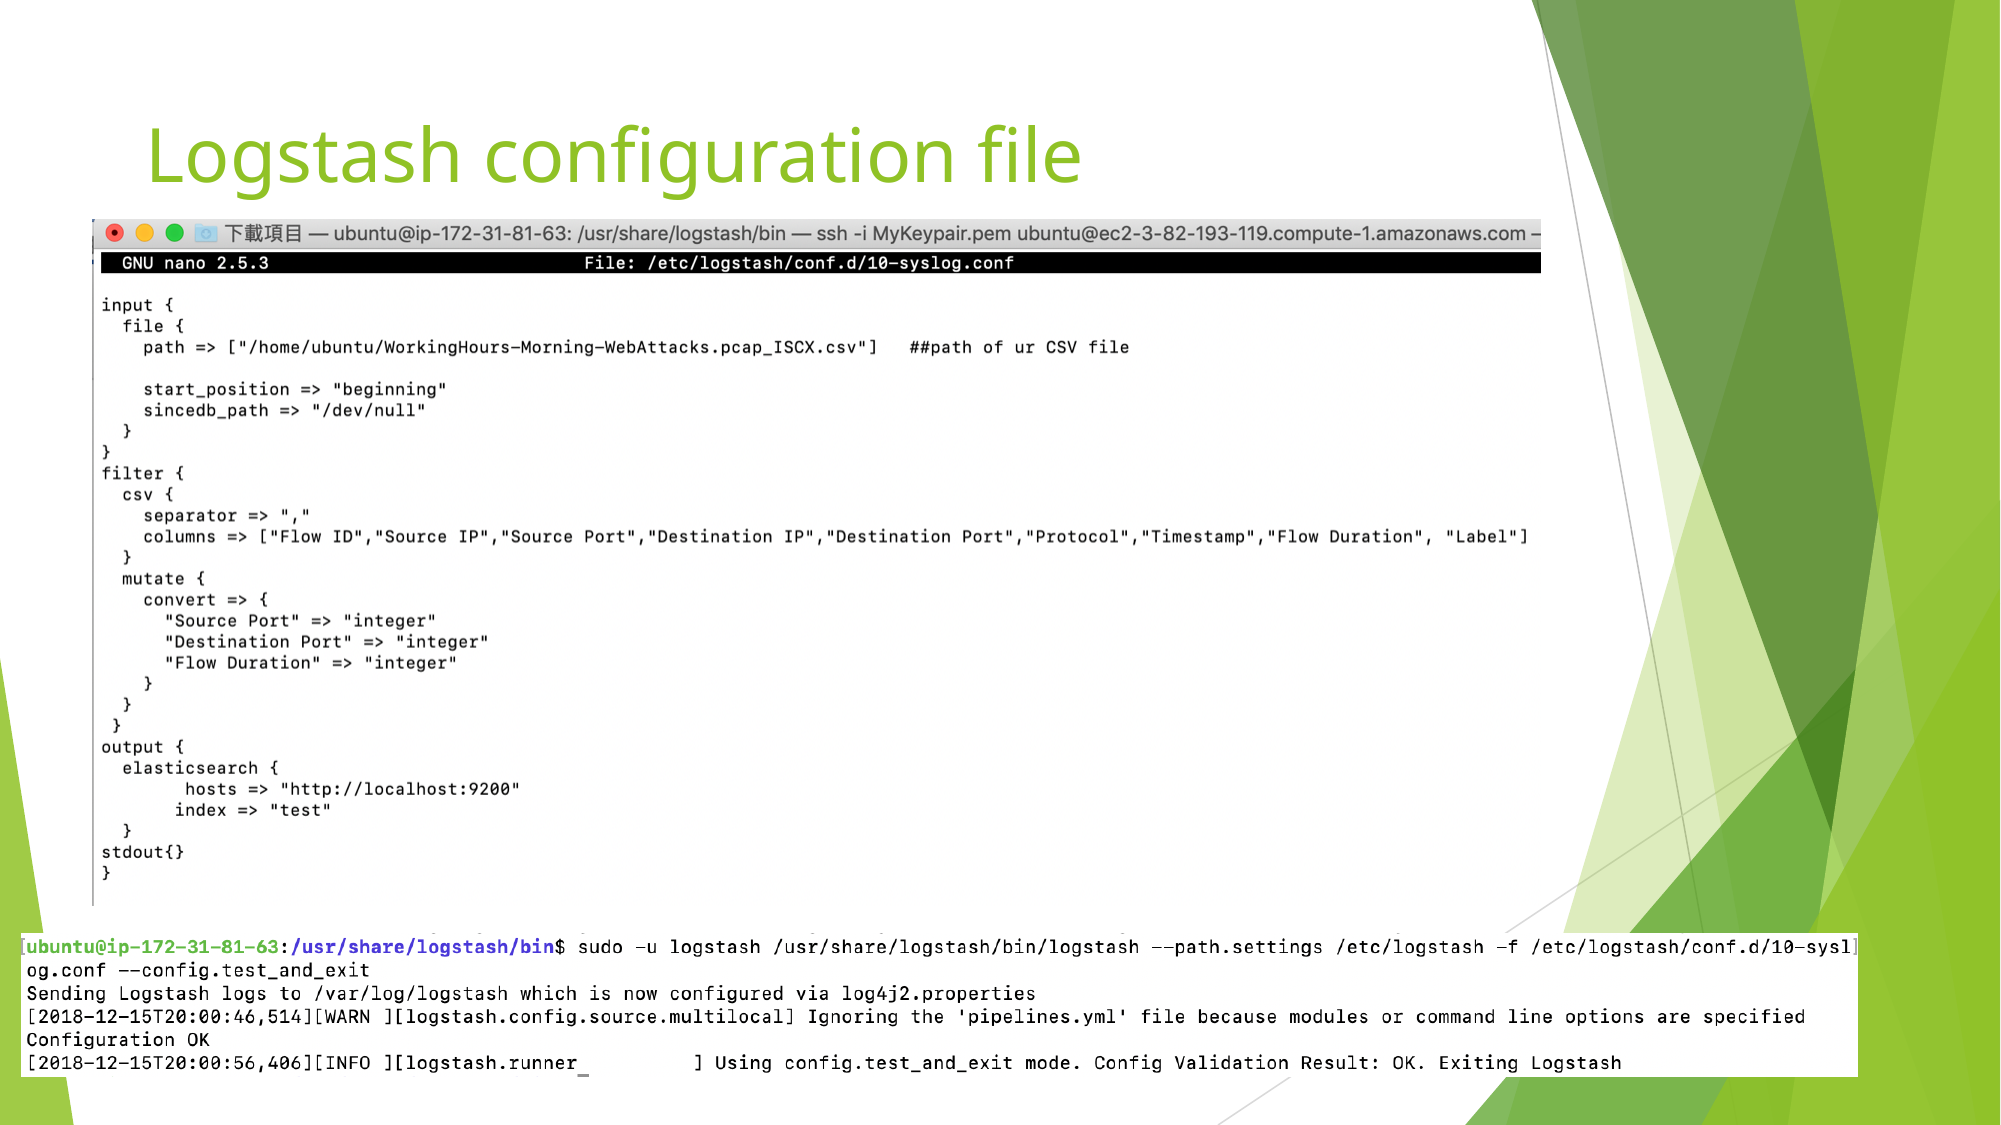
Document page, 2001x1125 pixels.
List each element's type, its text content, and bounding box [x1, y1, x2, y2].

title Logstash configuration file [111, 99, 1522, 219]
picture [92, 219, 1541, 906]
picture [21, 933, 1858, 1077]
